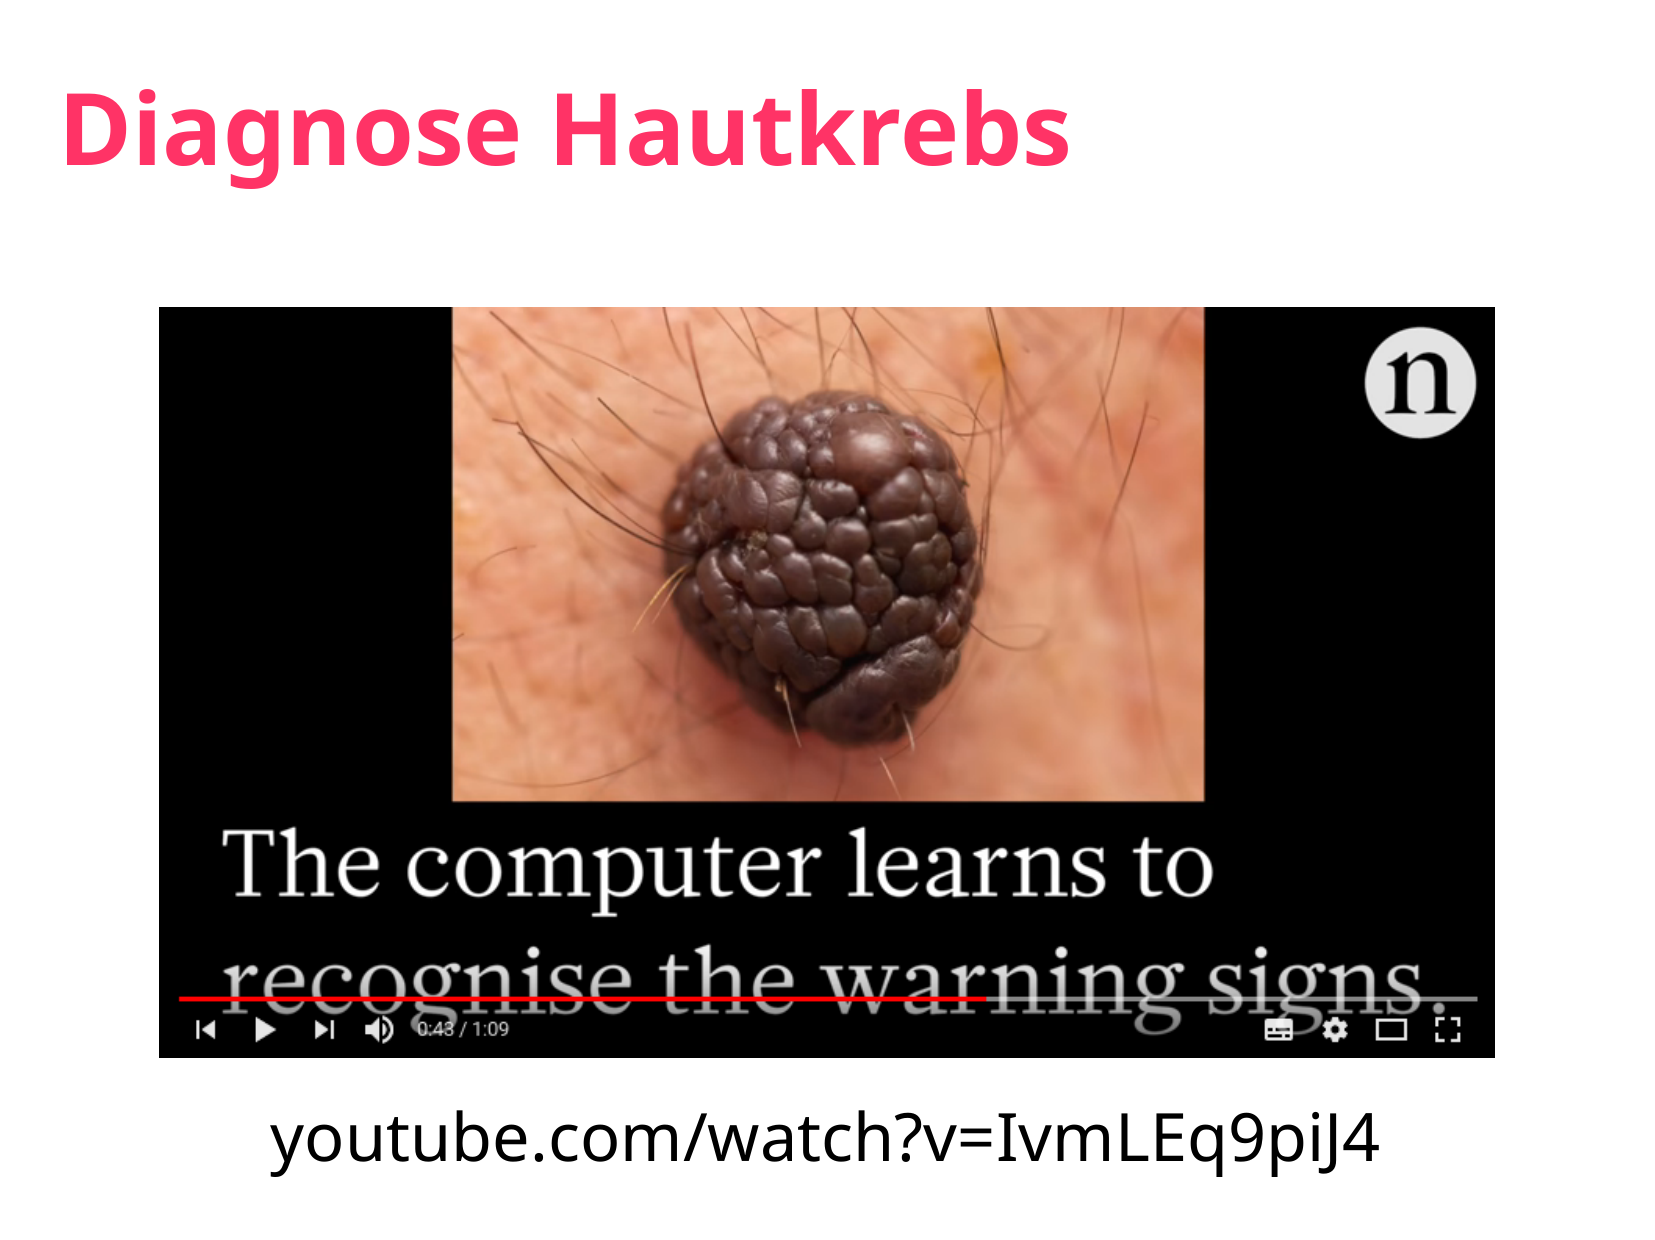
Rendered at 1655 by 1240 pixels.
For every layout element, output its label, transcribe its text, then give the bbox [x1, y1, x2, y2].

text_box Diagnose Hautkrebs [58, 58, 1409, 176]
text_box youtube.com/watch?v=IvmLEq9piJ4 [58, 255, 1595, 1181]
picture [159, 307, 1495, 1058]
